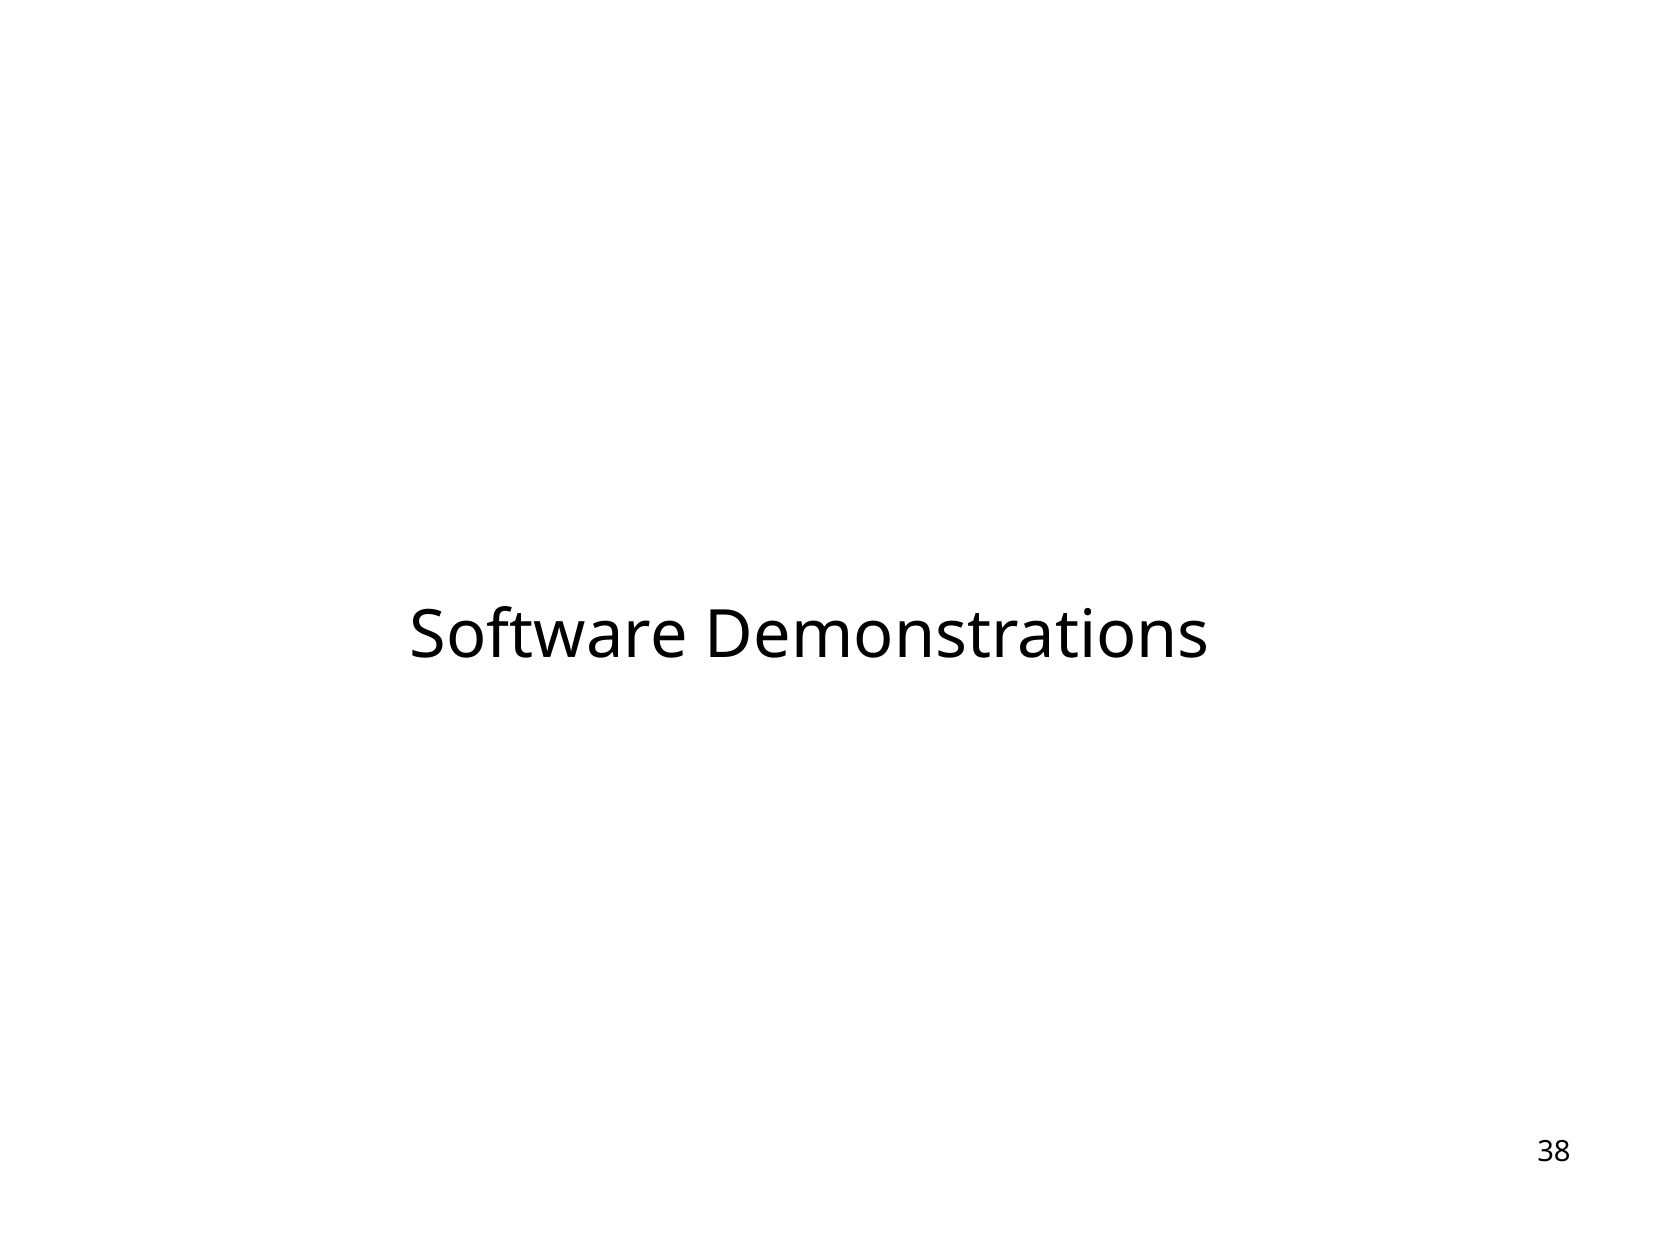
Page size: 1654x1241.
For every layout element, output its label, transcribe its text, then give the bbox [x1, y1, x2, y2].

subtitle Software Demonstrations [82, 271, 1538, 991]
